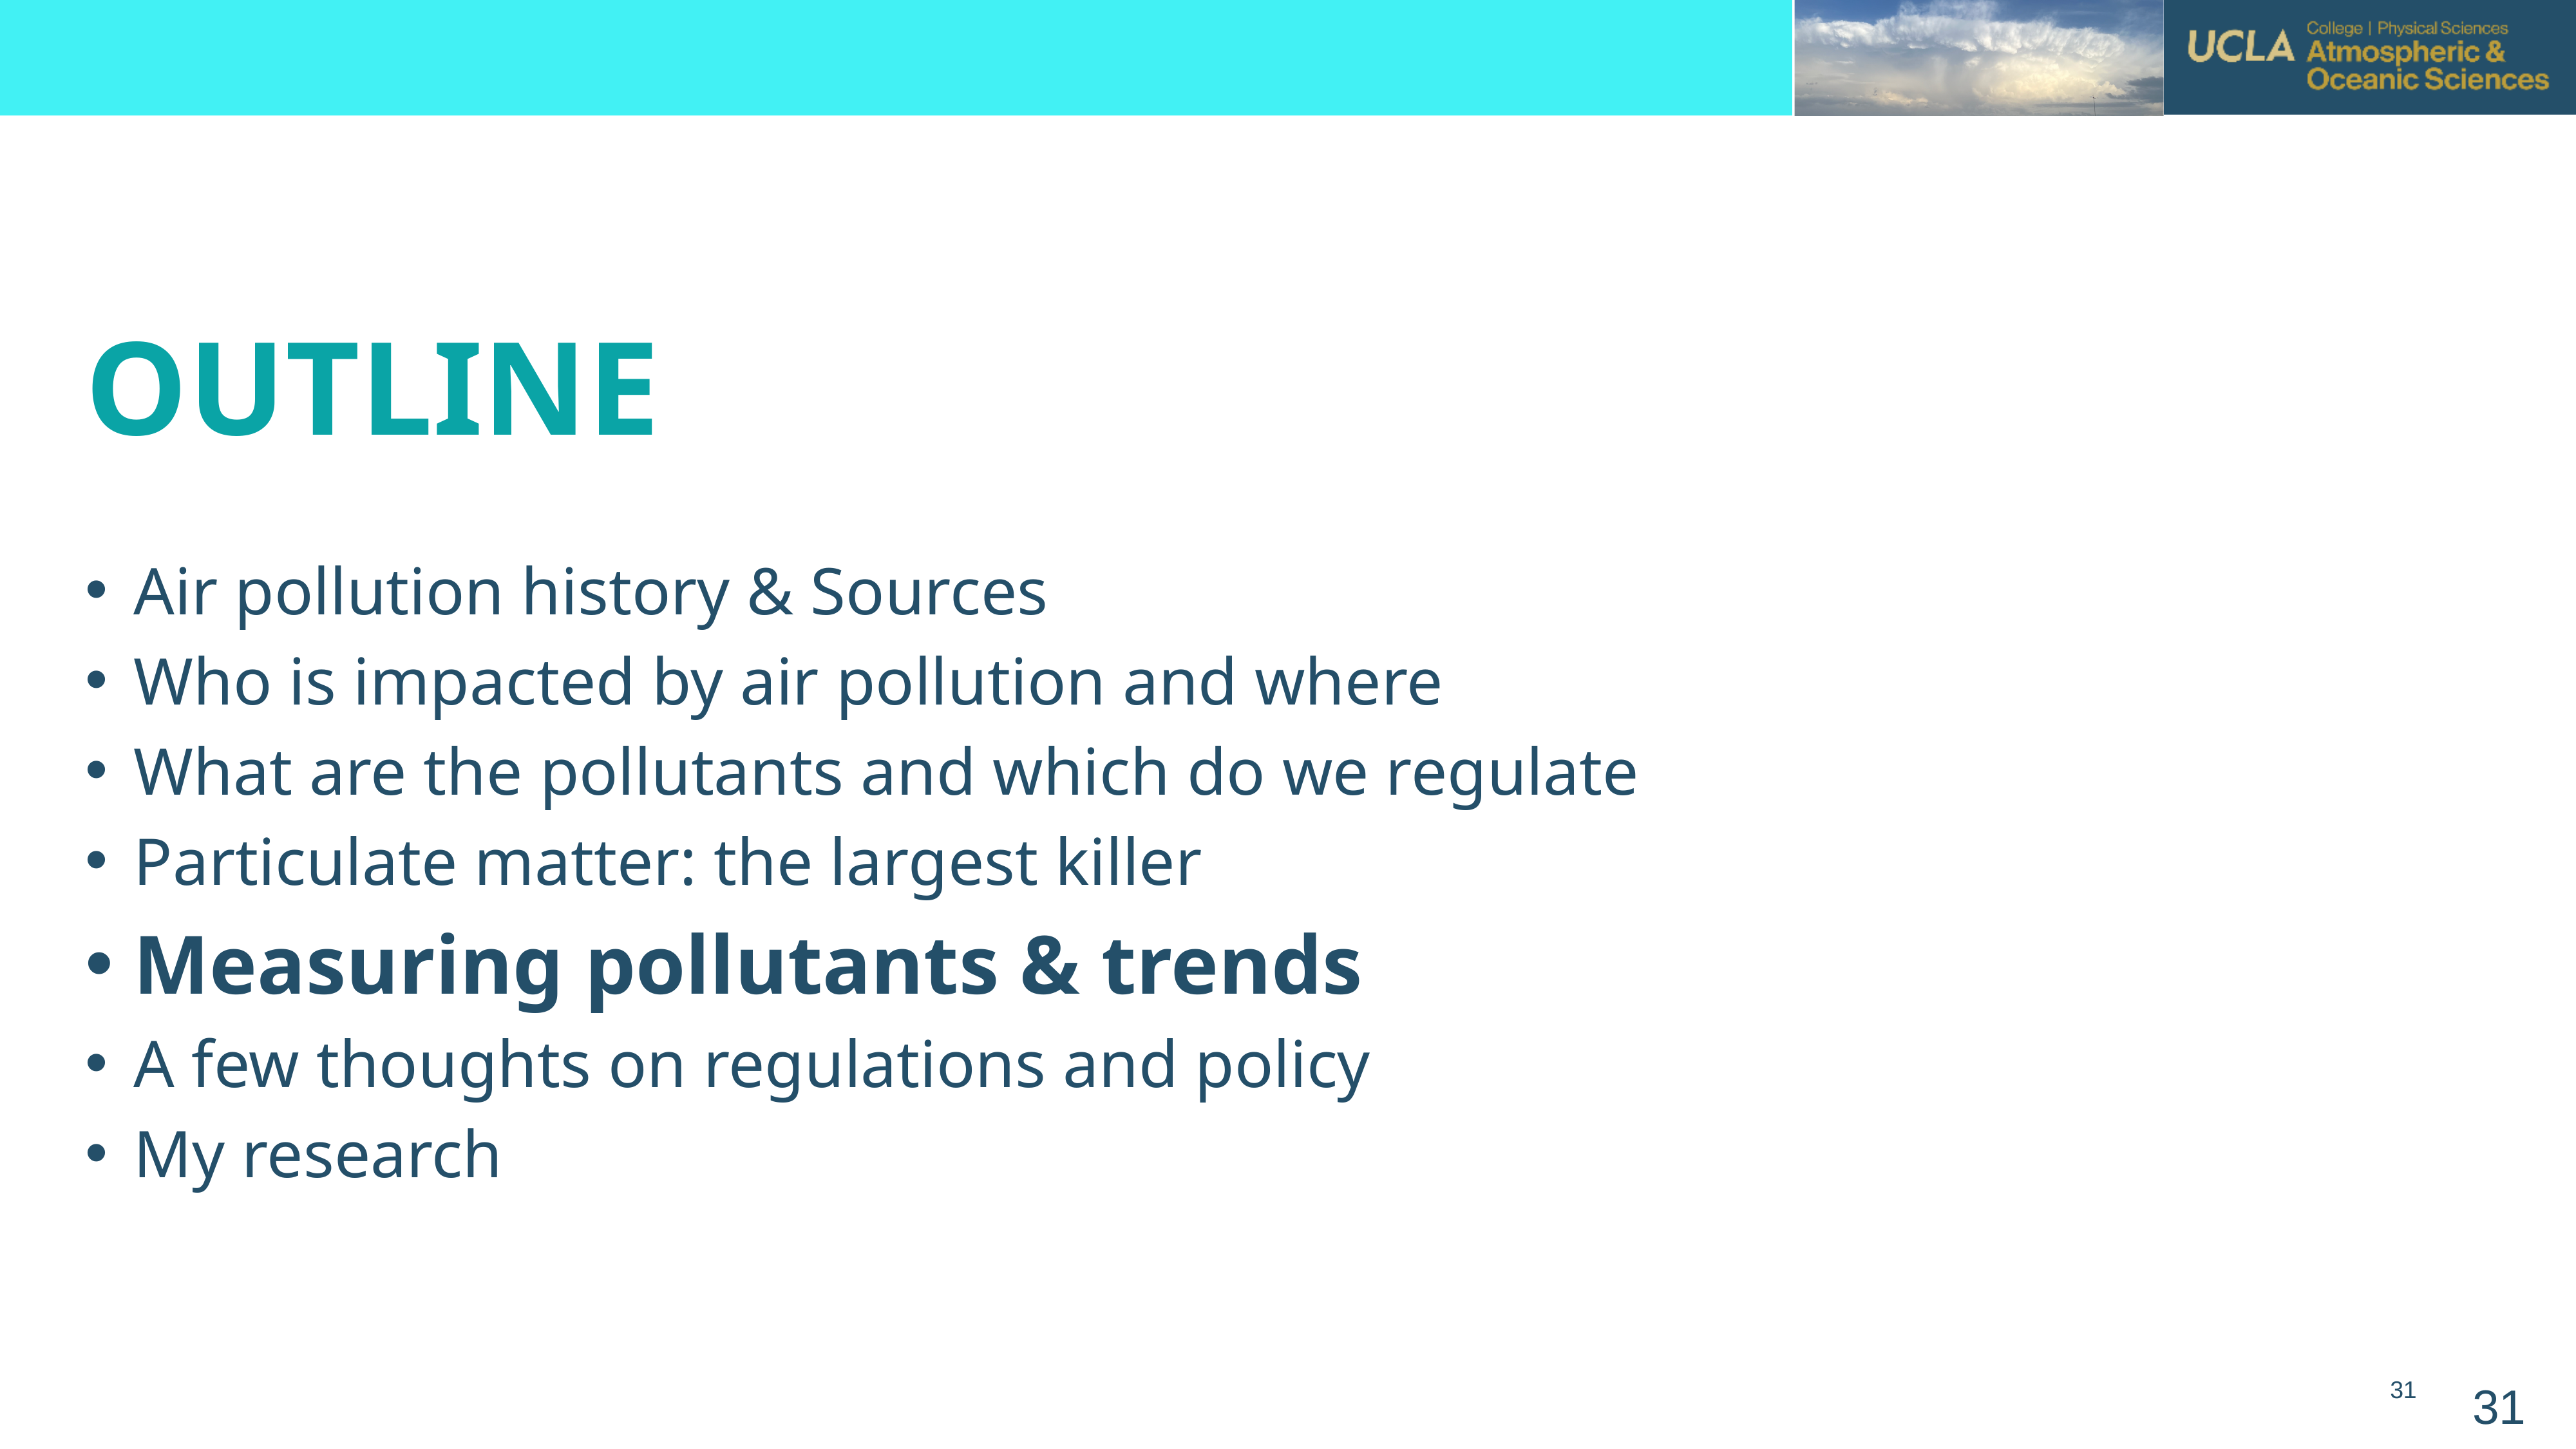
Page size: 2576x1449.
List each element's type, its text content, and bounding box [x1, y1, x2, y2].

title Outline [76, 263, 2501, 505]
slide_number <number> [2380, 1369, 2540, 1447]
list Air pollution history & Sources Who is impacted by air pollution and where What are the pollutants and which do we regulate Particulate matter: the largest killer Measuring pollutants & trends A few thoughts on regulations and policy My research [76, 545, 2520, 1240]
picture [1794, 0, 2576, 116]
